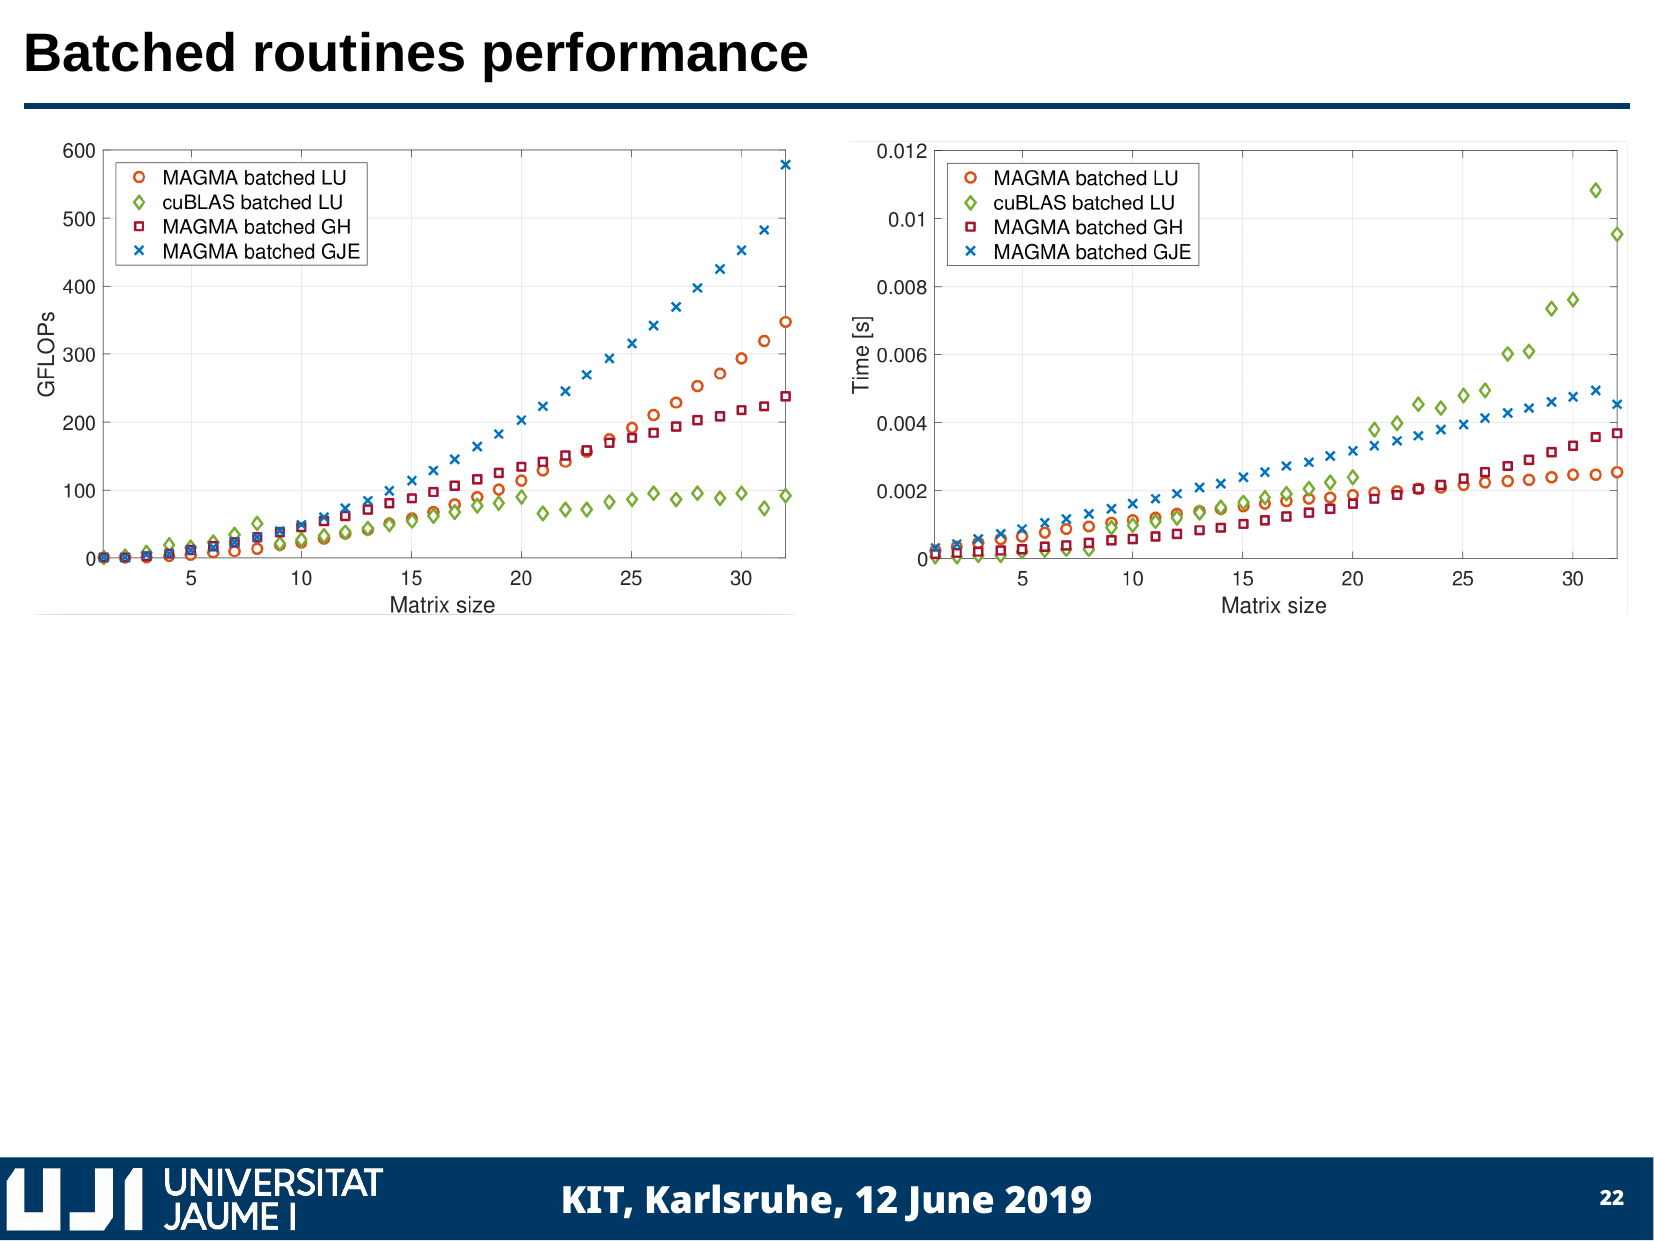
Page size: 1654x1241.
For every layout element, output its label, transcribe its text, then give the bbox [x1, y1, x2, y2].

picture [849, 141, 1628, 615]
picture [35, 141, 796, 615]
picture [0, 1158, 390, 1241]
title Batched routines performance [23, 0, 1630, 107]
